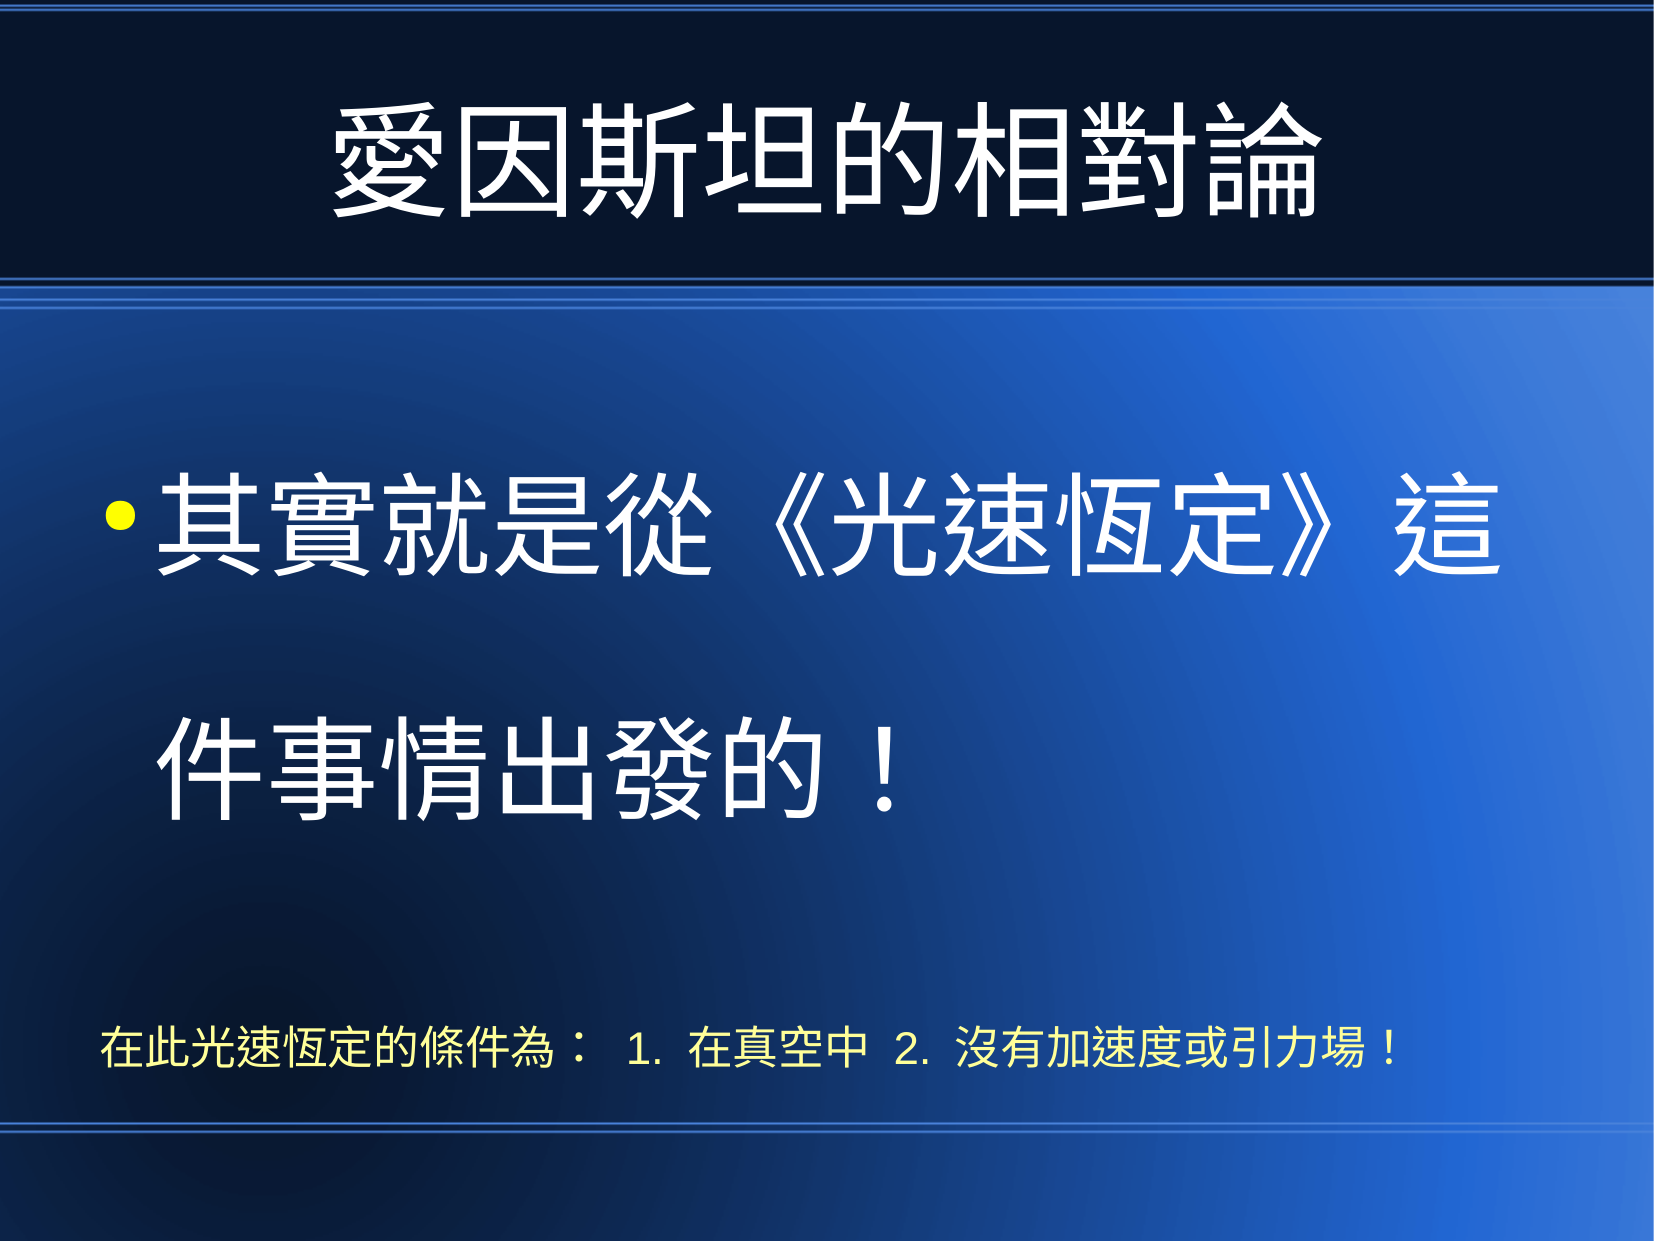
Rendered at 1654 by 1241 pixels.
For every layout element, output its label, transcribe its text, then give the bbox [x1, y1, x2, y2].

title 愛因斯坦的相對論 [82, 49, 1571, 257]
list 其實就是從《光速恆定》這件事情出發的！ [82, 355, 1571, 1241]
picture [0, 0, 1654, 1241]
text_box 在此光速恆定的條件為： 1. 在真空中 2. 沒有加速度或引力場！ [84, 1003, 1427, 1077]
